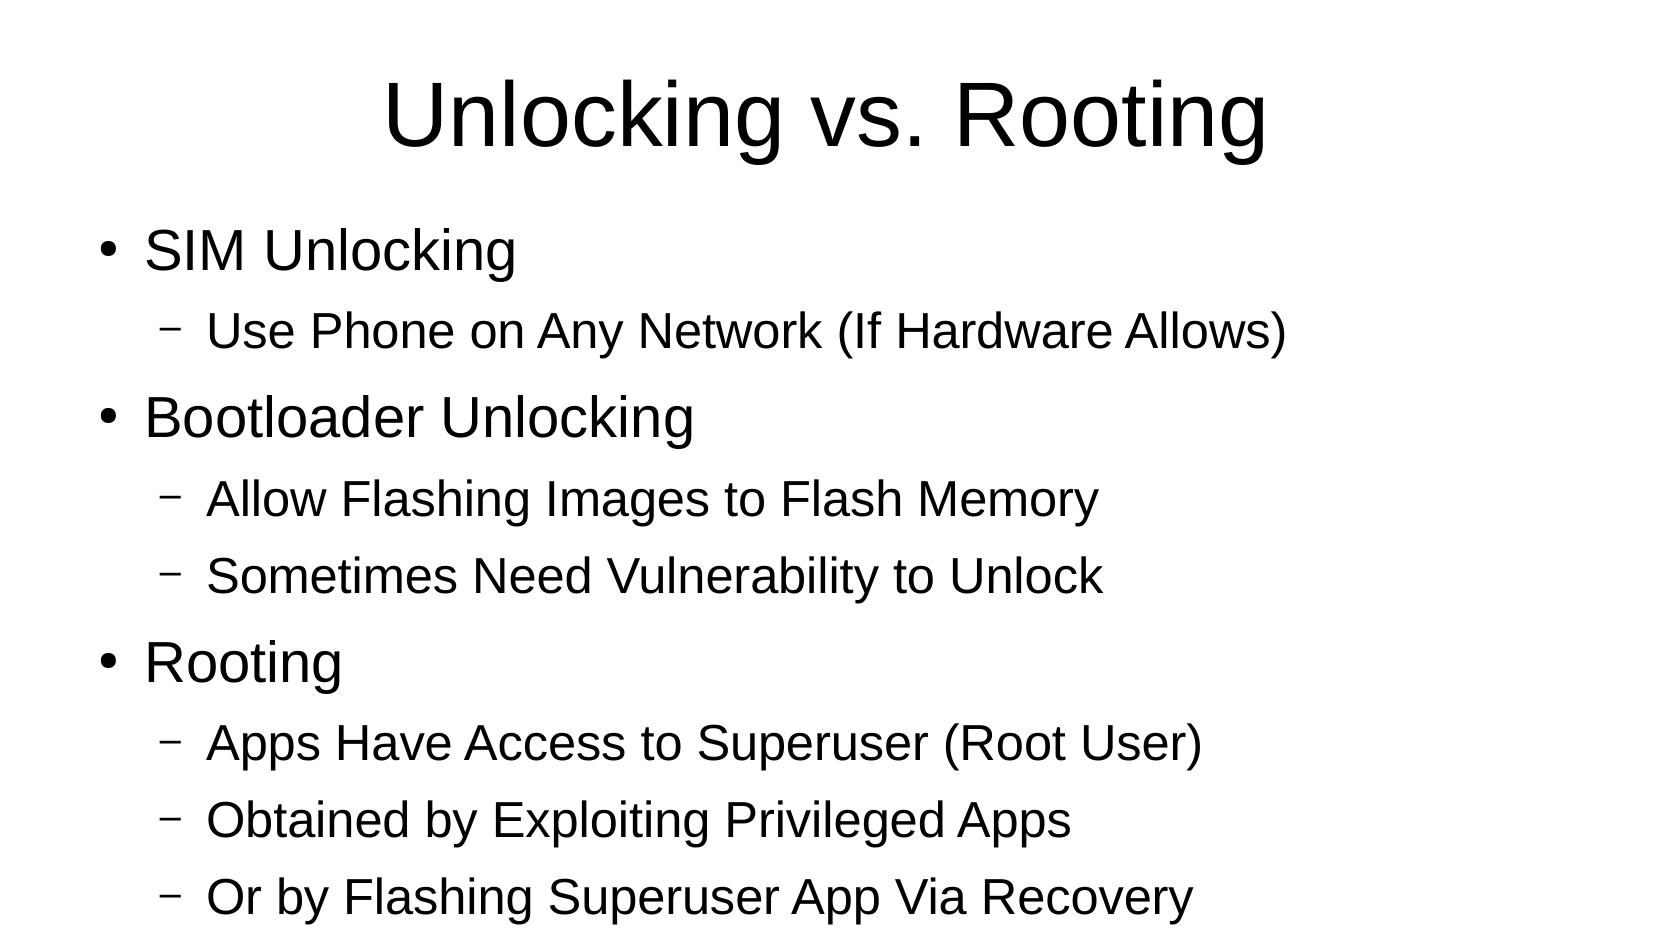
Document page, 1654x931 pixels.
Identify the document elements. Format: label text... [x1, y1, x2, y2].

title Unlocking vs. Rooting [82, 37, 1571, 193]
list SIM Unlocking Use Phone on Any Network (If Hardware Allows) Bootloader Unlocking Allow Flashing Images to Flash Memory Sometimes Need Vulnerability to Unlock Rooting Apps Have Access to Superuser (Root User) Obtained by Exploiting Privileged Apps Or by Flashing Superuser App Via Recovery [82, 217, 1571, 931]
